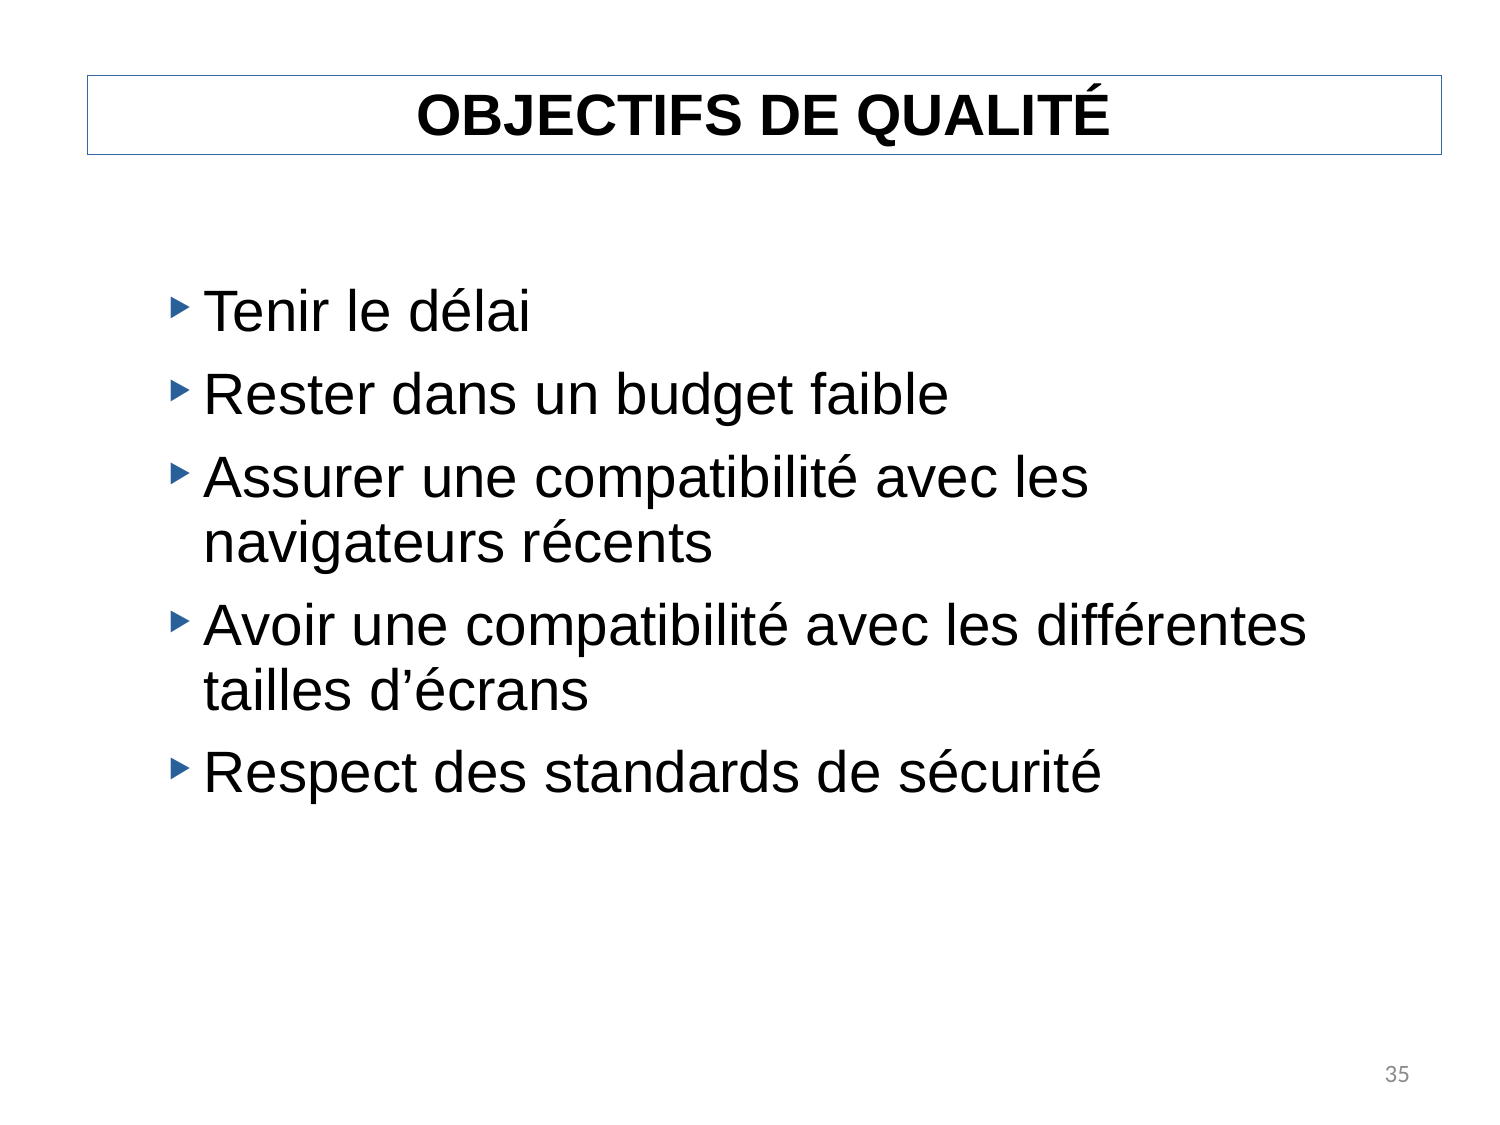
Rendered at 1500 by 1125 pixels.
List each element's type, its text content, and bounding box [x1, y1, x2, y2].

text_box OBJECTIFS DE QUALITÉ [87, 75, 1442, 155]
text_box Tenir le délai Rester dans un budget faible Assurer une compatibilité avec les navigateurs récents Avoir une compatibilité avec les différentes tailles d’écrans Respect des standards de sécurité [153, 271, 1382, 813]
